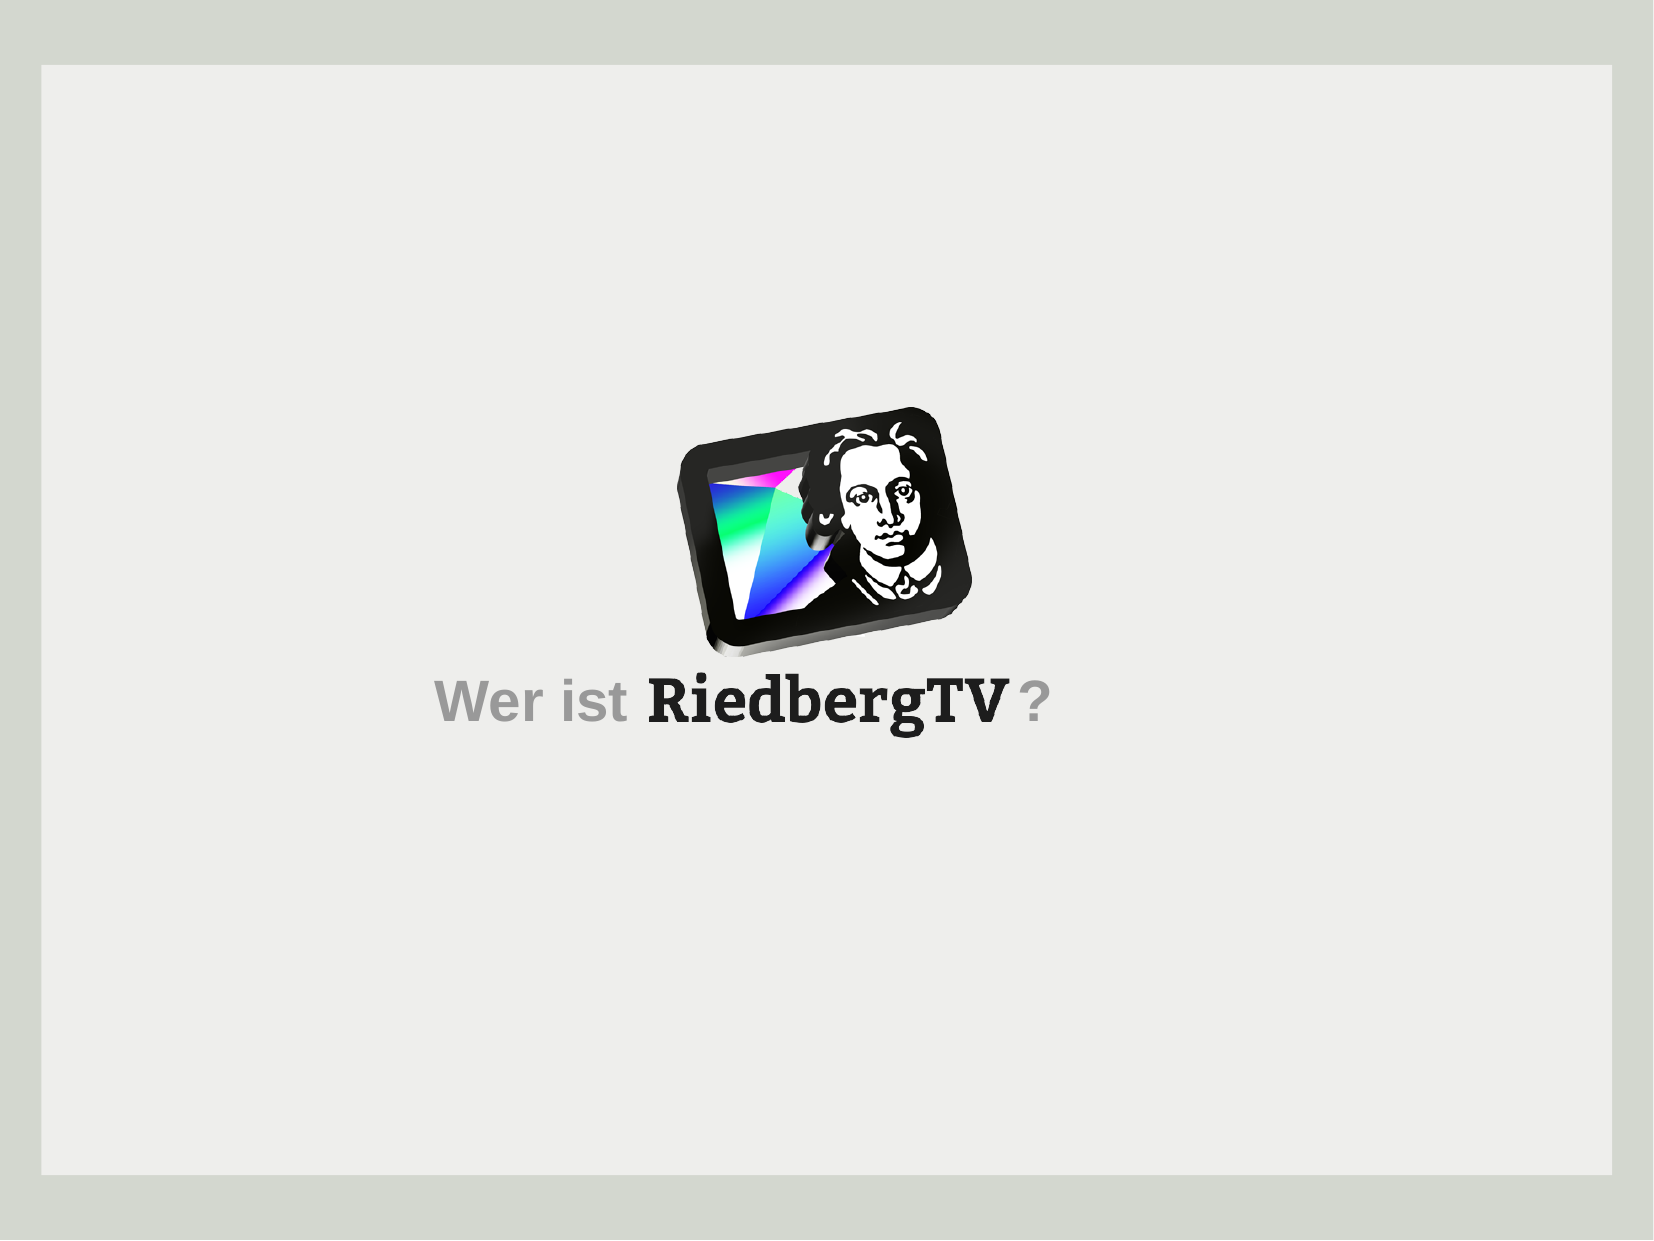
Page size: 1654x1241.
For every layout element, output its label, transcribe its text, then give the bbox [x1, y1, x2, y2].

text_box Wer ist ? [1011, 661, 1069, 742]
picture [643, 407, 1011, 742]
text_box [41, 64, 1613, 1176]
text_box Wer ist ? [420, 661, 643, 742]
